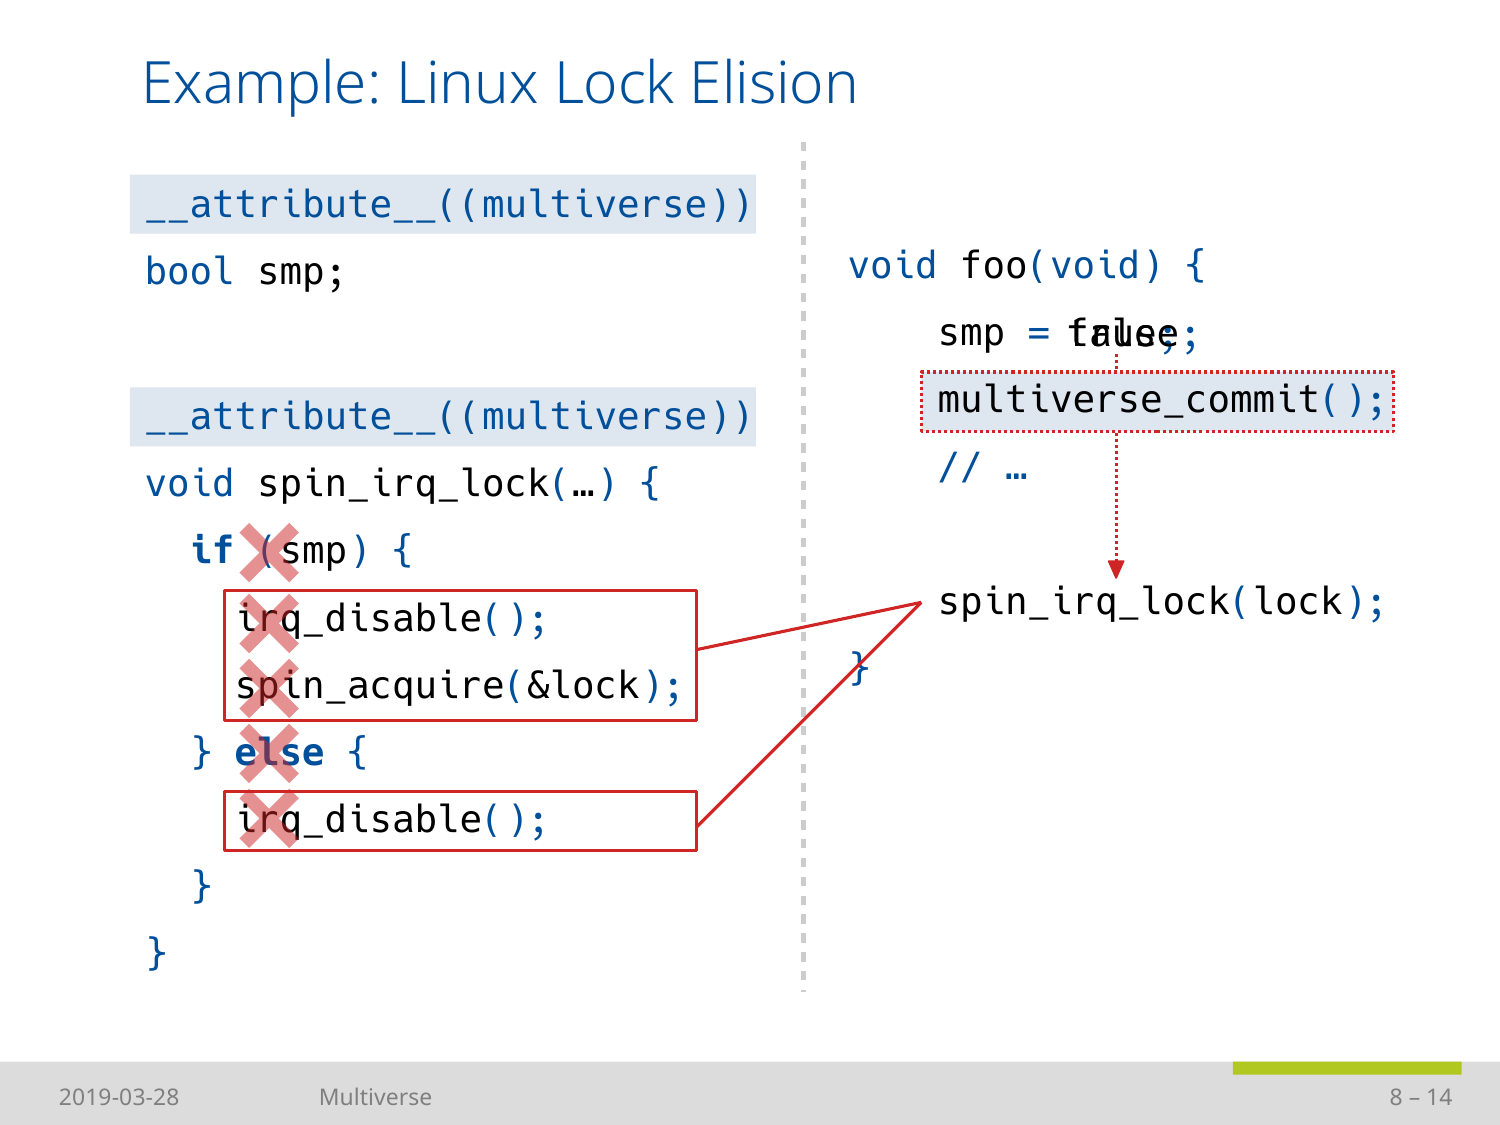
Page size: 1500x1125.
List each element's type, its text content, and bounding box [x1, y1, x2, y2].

text_box [239, 522, 299, 583]
text_box [239, 593, 299, 654]
text_box __attribute__((multiverse)) [129, 387, 780, 447]
text_box void foo(void) { smp = multiverse_commit(); // … spin_irq_lock(lock); } [832, 606, 914, 688]
text_box void spin_irq_lock(…) { if (smp) { irq_disable(); spin_acquire(&lock); } else { irq_disable(); } } [129, 454, 780, 984]
text_box bool smp; [129, 242, 780, 301]
text_box void foo(void) { smp = multiverse_commit(); // … spin_irq_lock(lock); } [832, 236, 1418, 765]
text_box __attribute__((multiverse)) [129, 175, 780, 234]
text_box [239, 658, 299, 719]
title Example: Linux Lock Elision [141, 41, 1223, 101]
text_box [239, 788, 299, 849]
text_box [239, 723, 299, 784]
text_box false; [1051, 304, 1217, 363]
